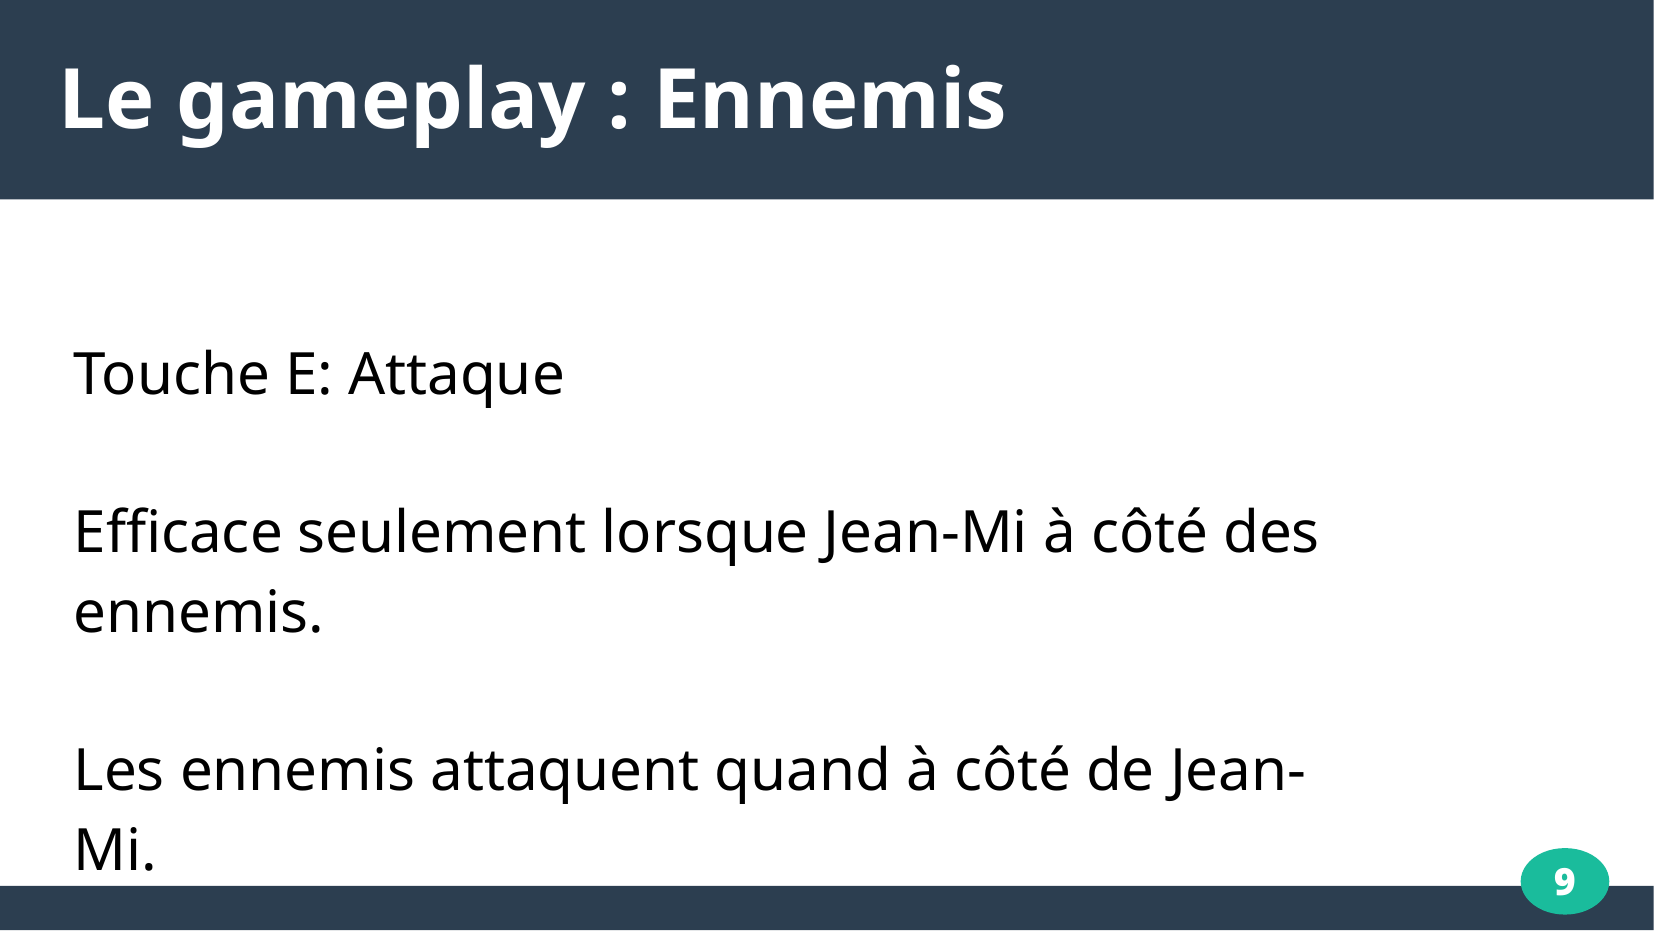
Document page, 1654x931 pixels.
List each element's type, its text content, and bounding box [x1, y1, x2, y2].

text_box Le gameplay : Ennemis [59, 48, 1536, 144]
text_box Touche E: Attaque Efficace seulement lorsque Jean-Mi à côté des ennemis. Les ennemis attaquent quand à côté de Jean-Mi. [59, 324, 1388, 827]
